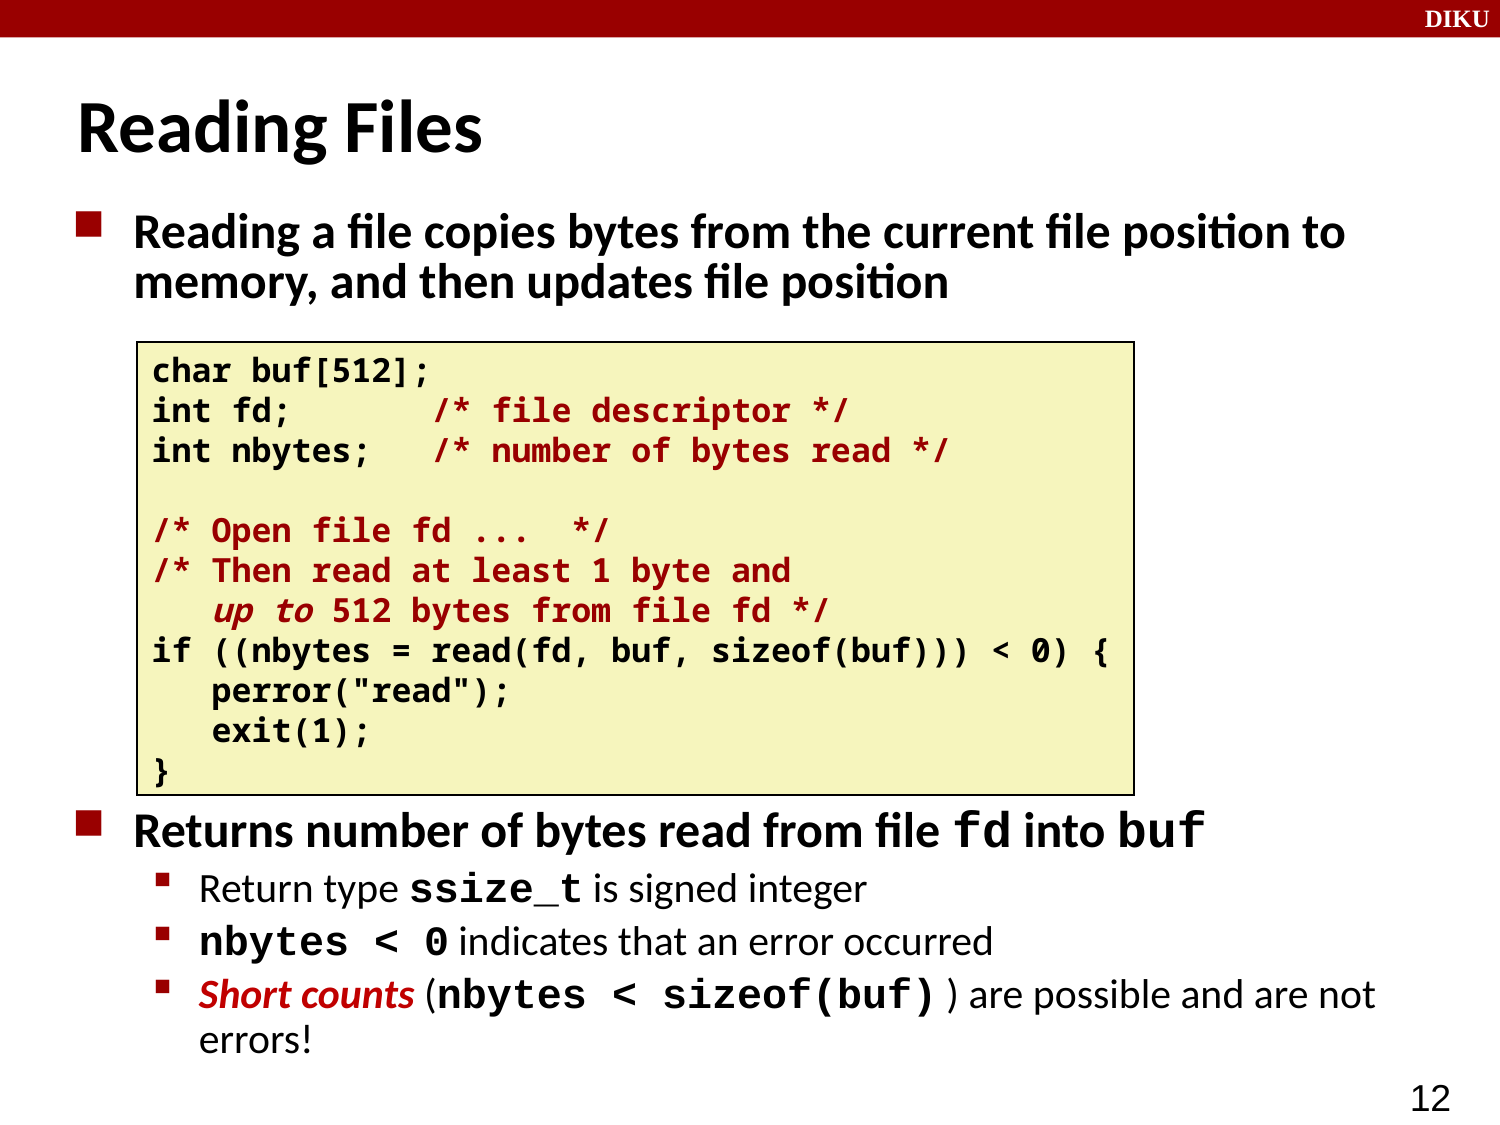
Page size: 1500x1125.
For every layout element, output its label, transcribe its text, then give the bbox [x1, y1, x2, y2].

text_box Reading a file copies bytes from the current file position to memory, and then updates file position Returns number of bytes read from file fd into buf Return type ssize_t is signed integer nbytes < 0 indicates that an error occurred Short counts (nbytes < sizeof(buf) ) are possible and are not errors! [62, 199, 1425, 1063]
text_box char buf[512]; int fd; /* file descriptor */ int nbytes; /* number of bytes read */ /* Open file fd ... */ /* Then read at least 1 byte and up to 512 bytes from file fd */ if ((nbytes = read(fd, buf, sizeof(buf))) < 0) { perror("read"); exit(1); } [136, 342, 1134, 796]
text_box Reading Files [62, 75, 1128, 169]
